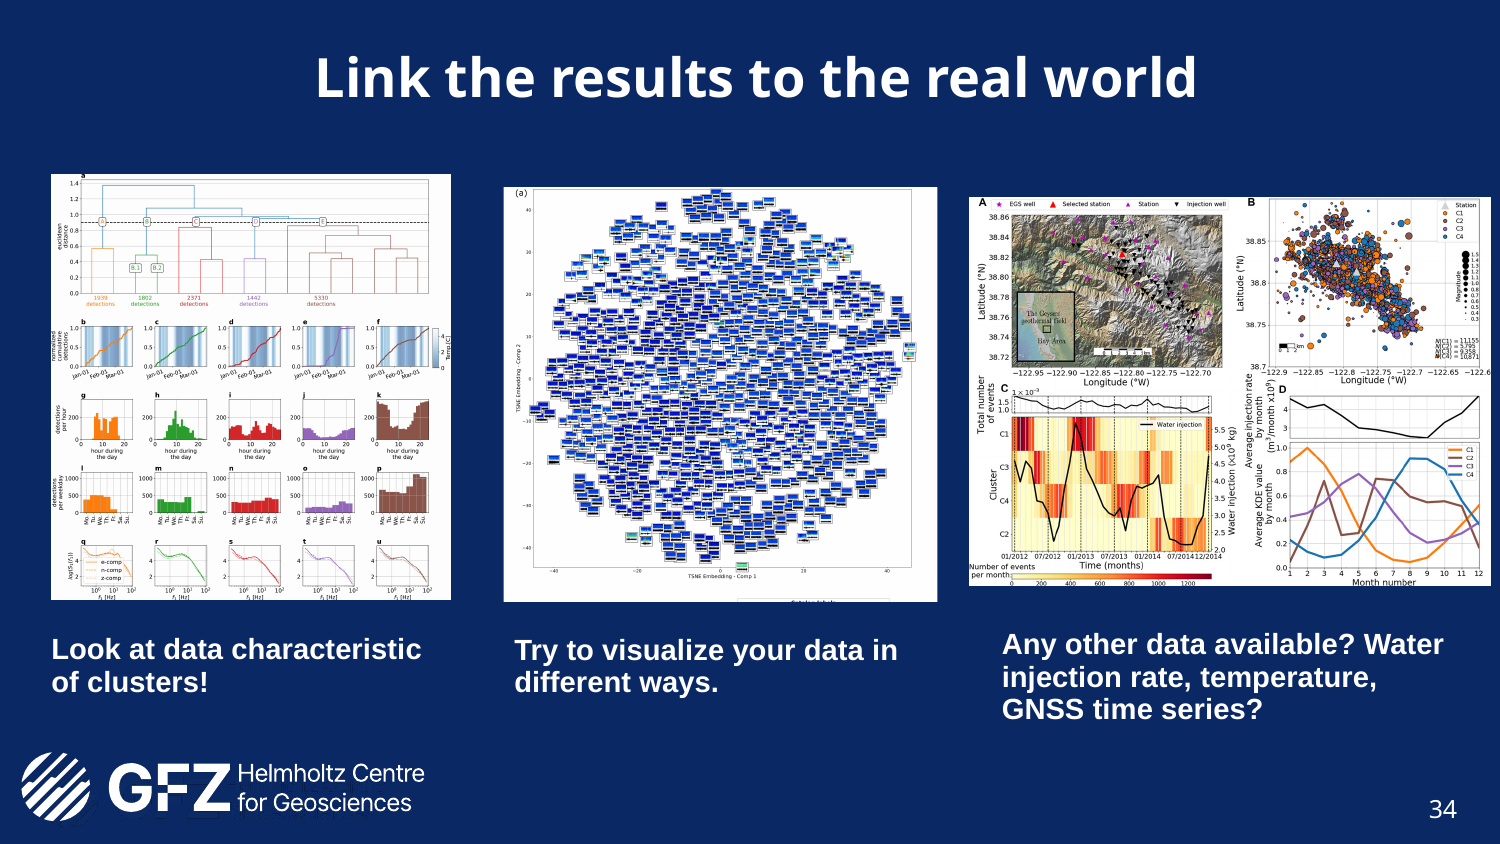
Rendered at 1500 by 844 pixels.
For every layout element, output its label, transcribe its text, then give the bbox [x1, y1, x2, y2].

picture [51, 174, 451, 601]
picture [503, 187, 938, 602]
text_box Try to visualize your data in different ways. [499, 626, 938, 707]
picture [39, 767, 83, 805]
picture [377, 800, 385, 809]
picture [39, 767, 385, 827]
picture [963, 197, 1491, 601]
text_box Look at data characteristic of clusters! [36, 625, 438, 707]
picture [39, 767, 48, 776]
title Link the results to the real world [39, 35, 1475, 198]
text_box Any other data available? Water injection rate, temperature, GNSS time series? [987, 620, 1463, 751]
picture [39, 767, 65, 788]
